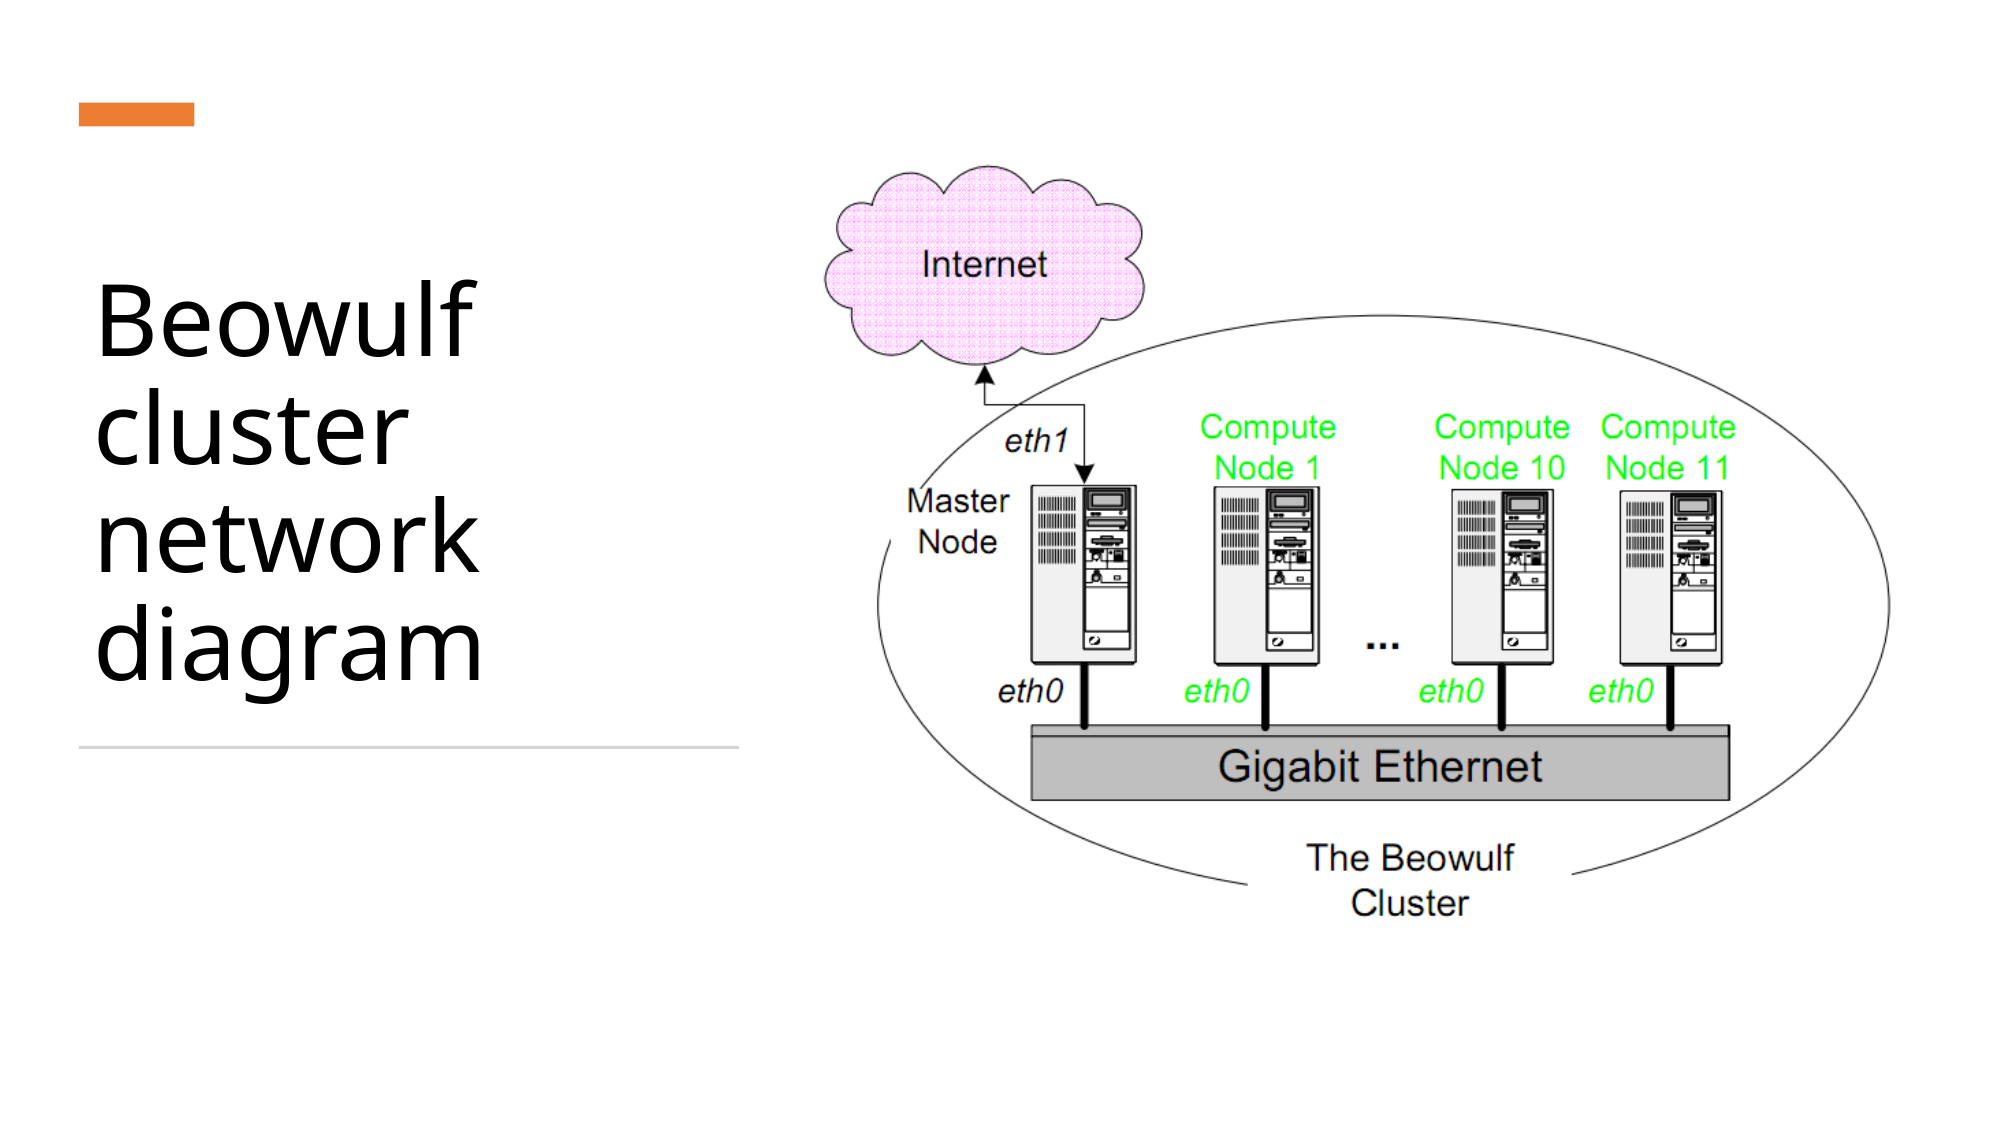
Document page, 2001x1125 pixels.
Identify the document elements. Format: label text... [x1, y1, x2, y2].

text_box [78, 745, 739, 749]
text_box [78, 102, 195, 127]
picture [798, 158, 1922, 942]
title Beowulf cluster network diagram [78, 184, 739, 710]
